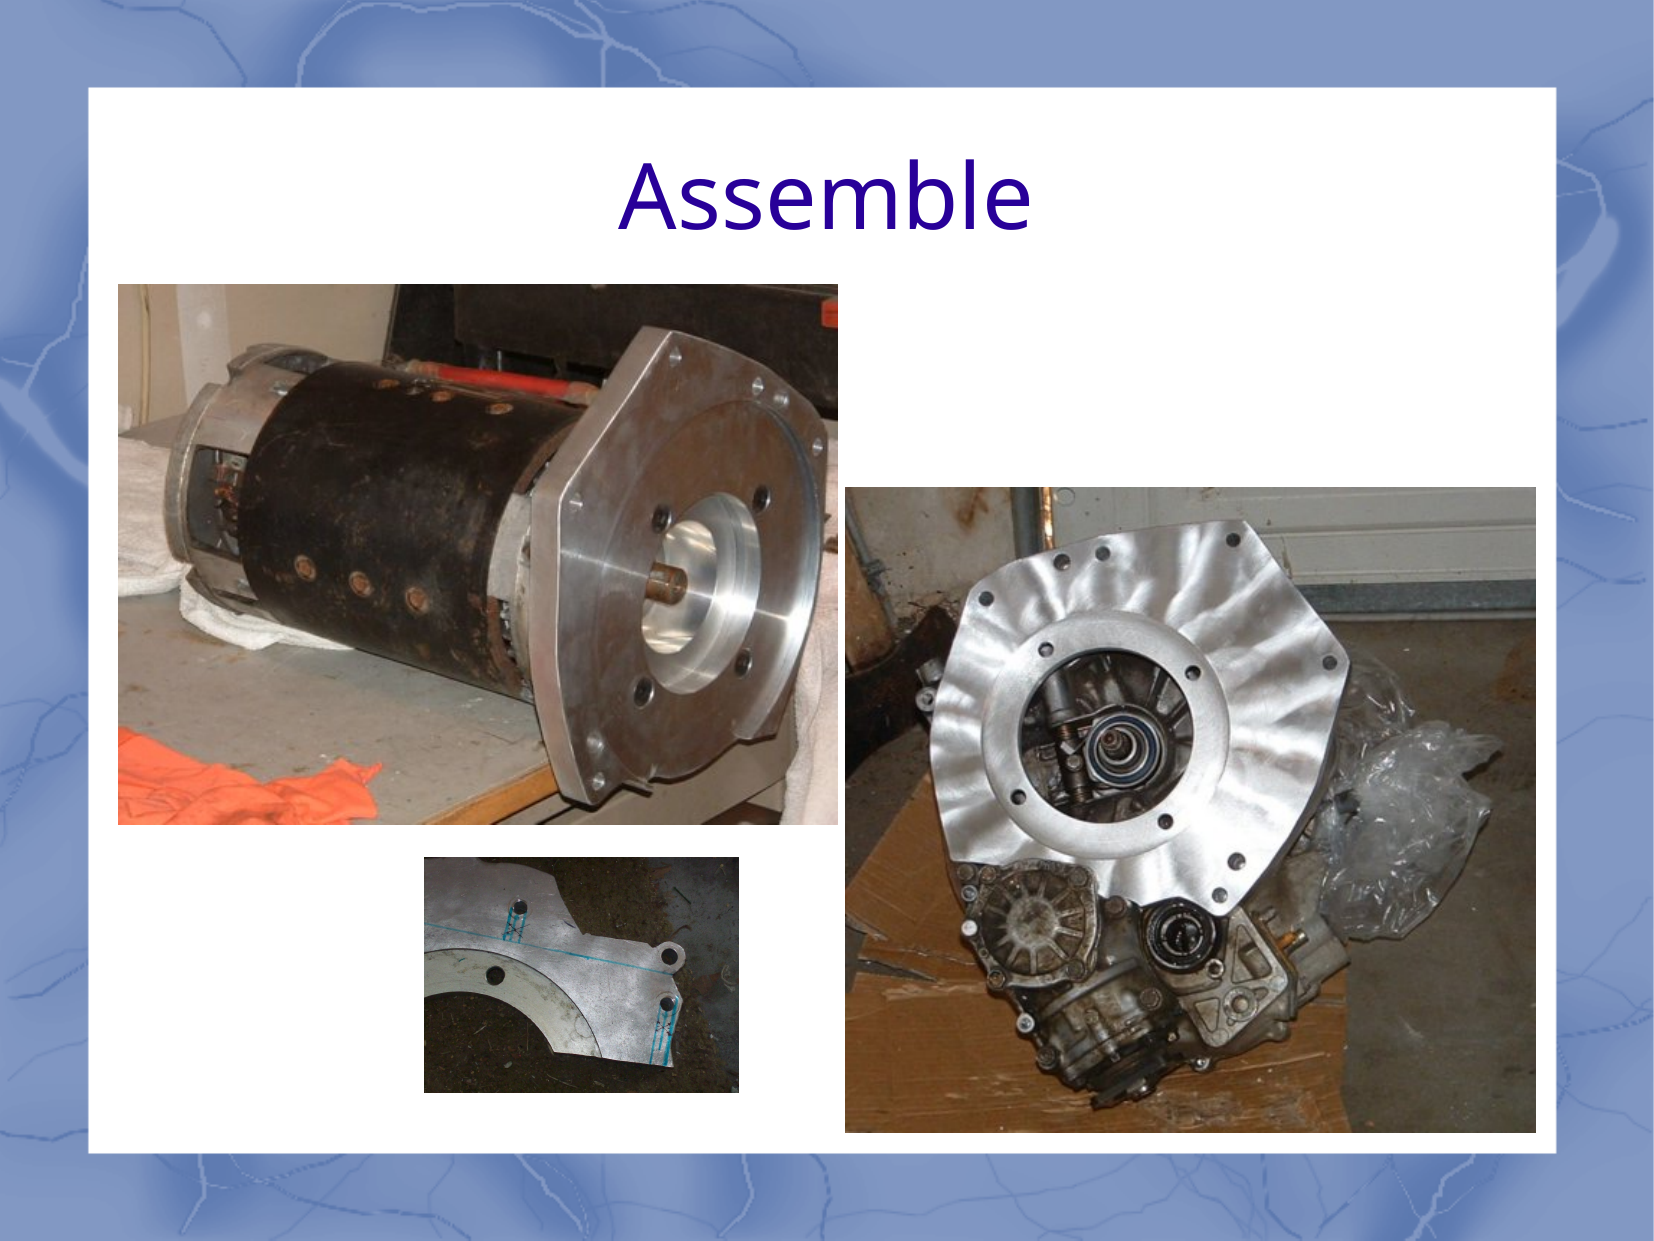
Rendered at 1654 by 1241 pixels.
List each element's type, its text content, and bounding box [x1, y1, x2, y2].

picture [0, 0, 1654, 1241]
title Assemble [118, 90, 1536, 298]
